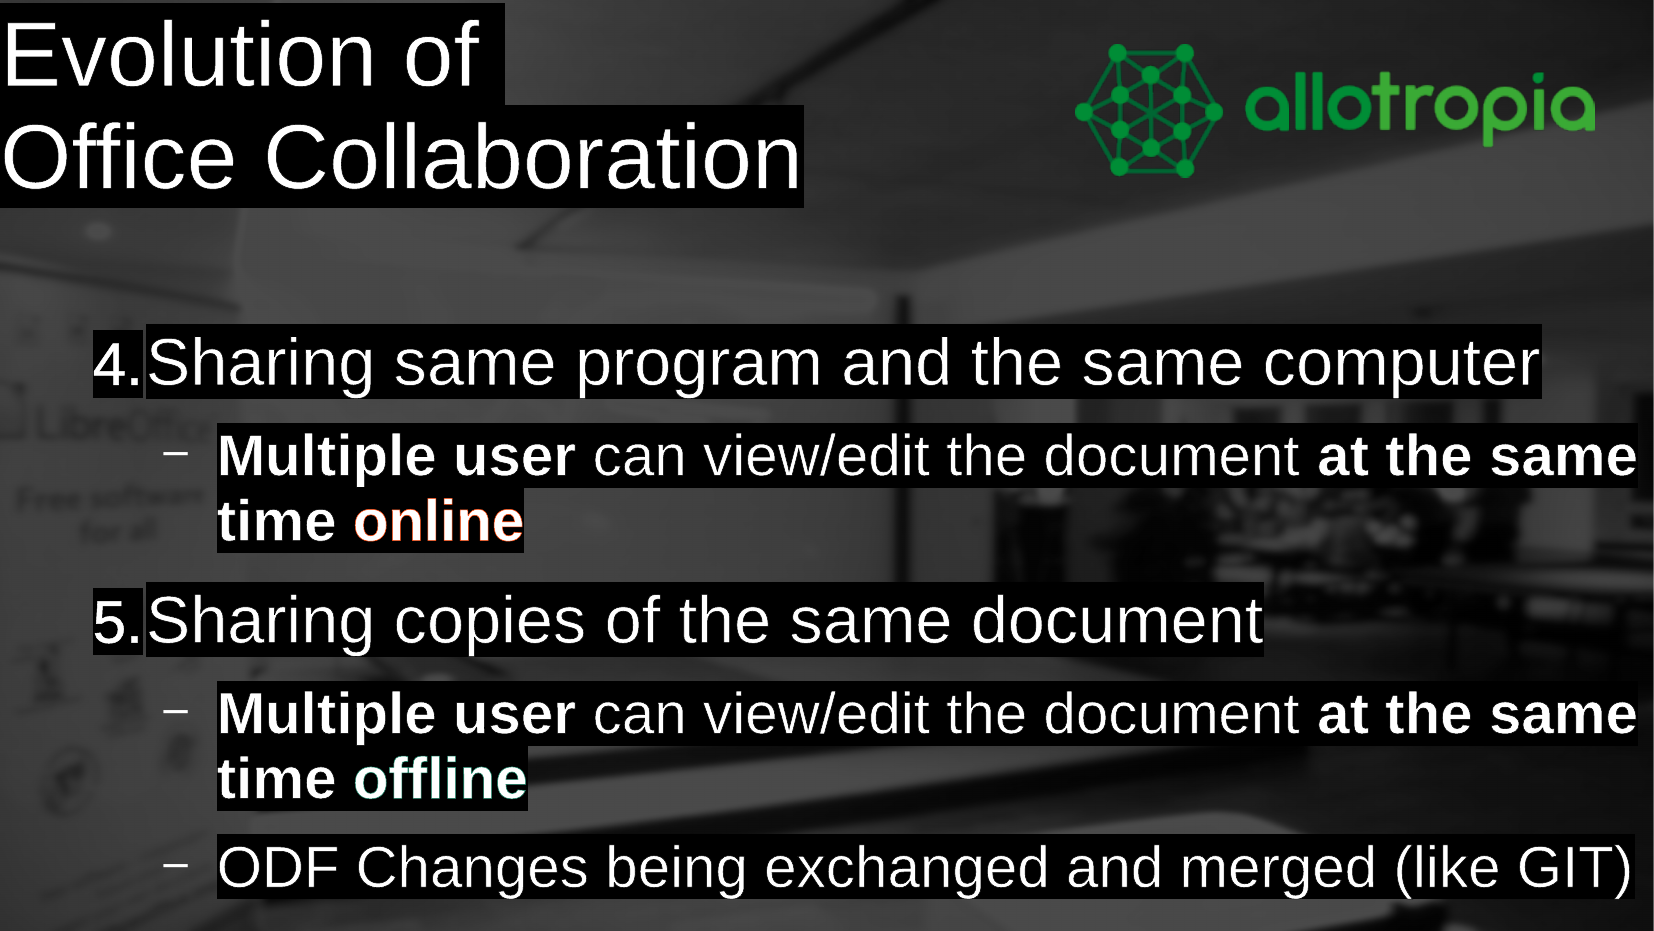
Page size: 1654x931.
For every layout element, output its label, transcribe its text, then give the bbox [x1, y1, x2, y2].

list Sharing same program and the same computer Multiple user can view/edit the document at the same time online Sharing copies of the same document Multiple user can view/edit the document at the same time offline ODF Changes being exchanged and merged (like GIT) [75, 220, 1651, 931]
picture [0, 0, 1654, 931]
title Evolution of Office Collaboration [0, 2, 1152, 208]
